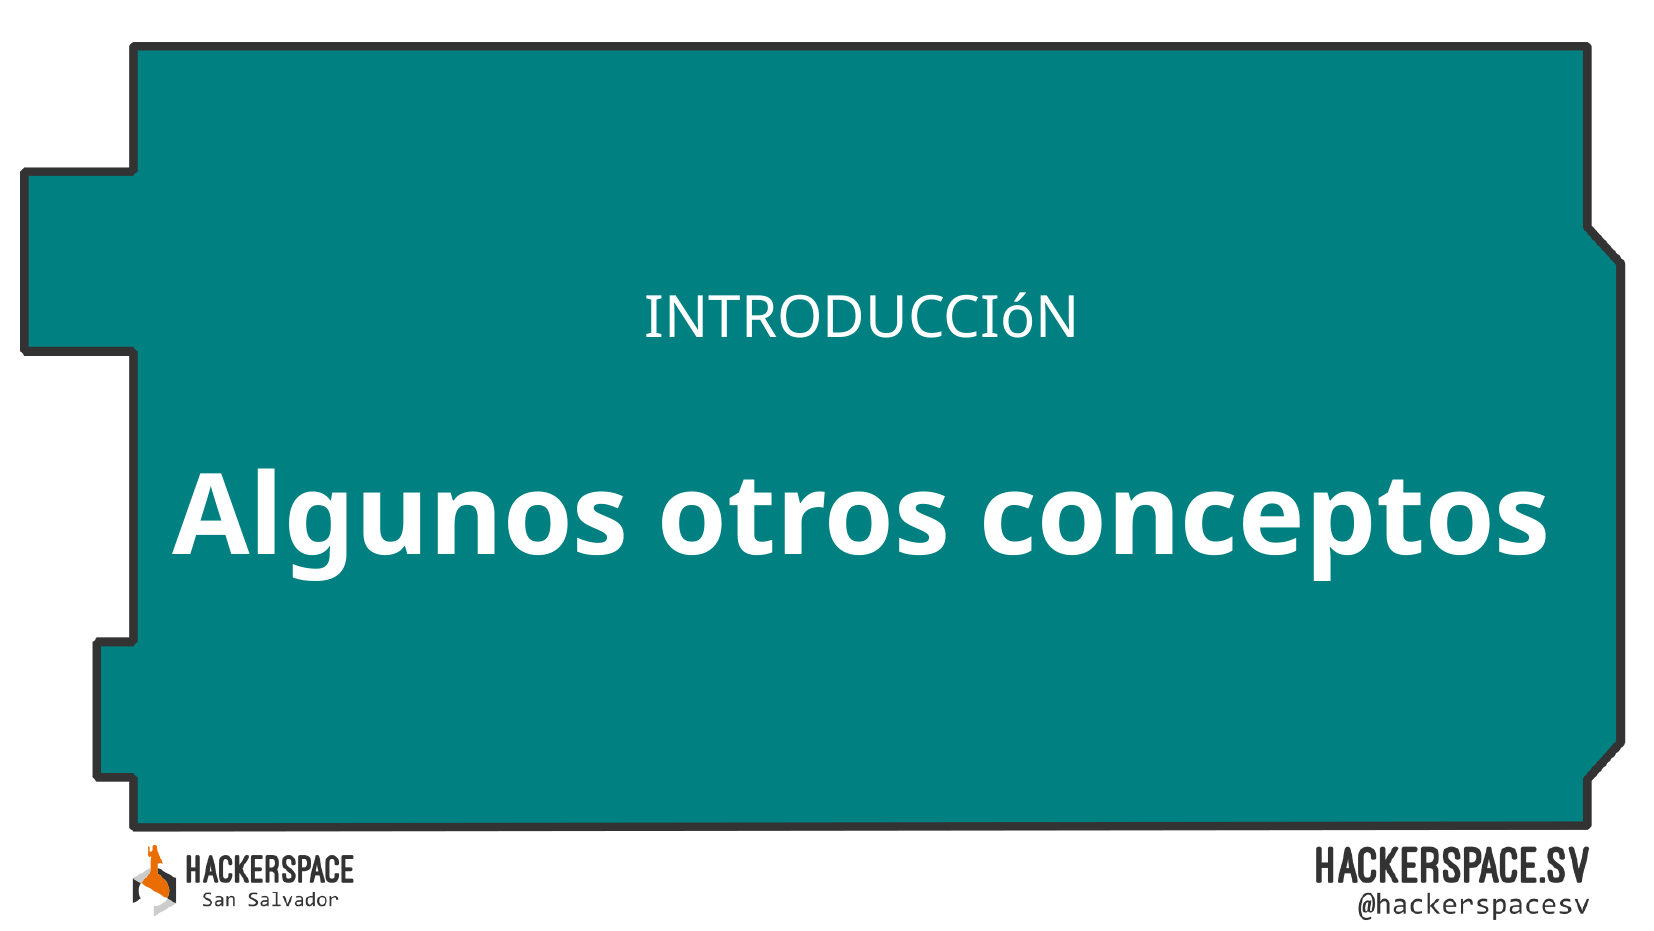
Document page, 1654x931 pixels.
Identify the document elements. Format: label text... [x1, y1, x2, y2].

subtitle INTRODUCCIóN Algunos otros conceptos [153, 71, 1571, 792]
picture [0, 0, 1654, 931]
